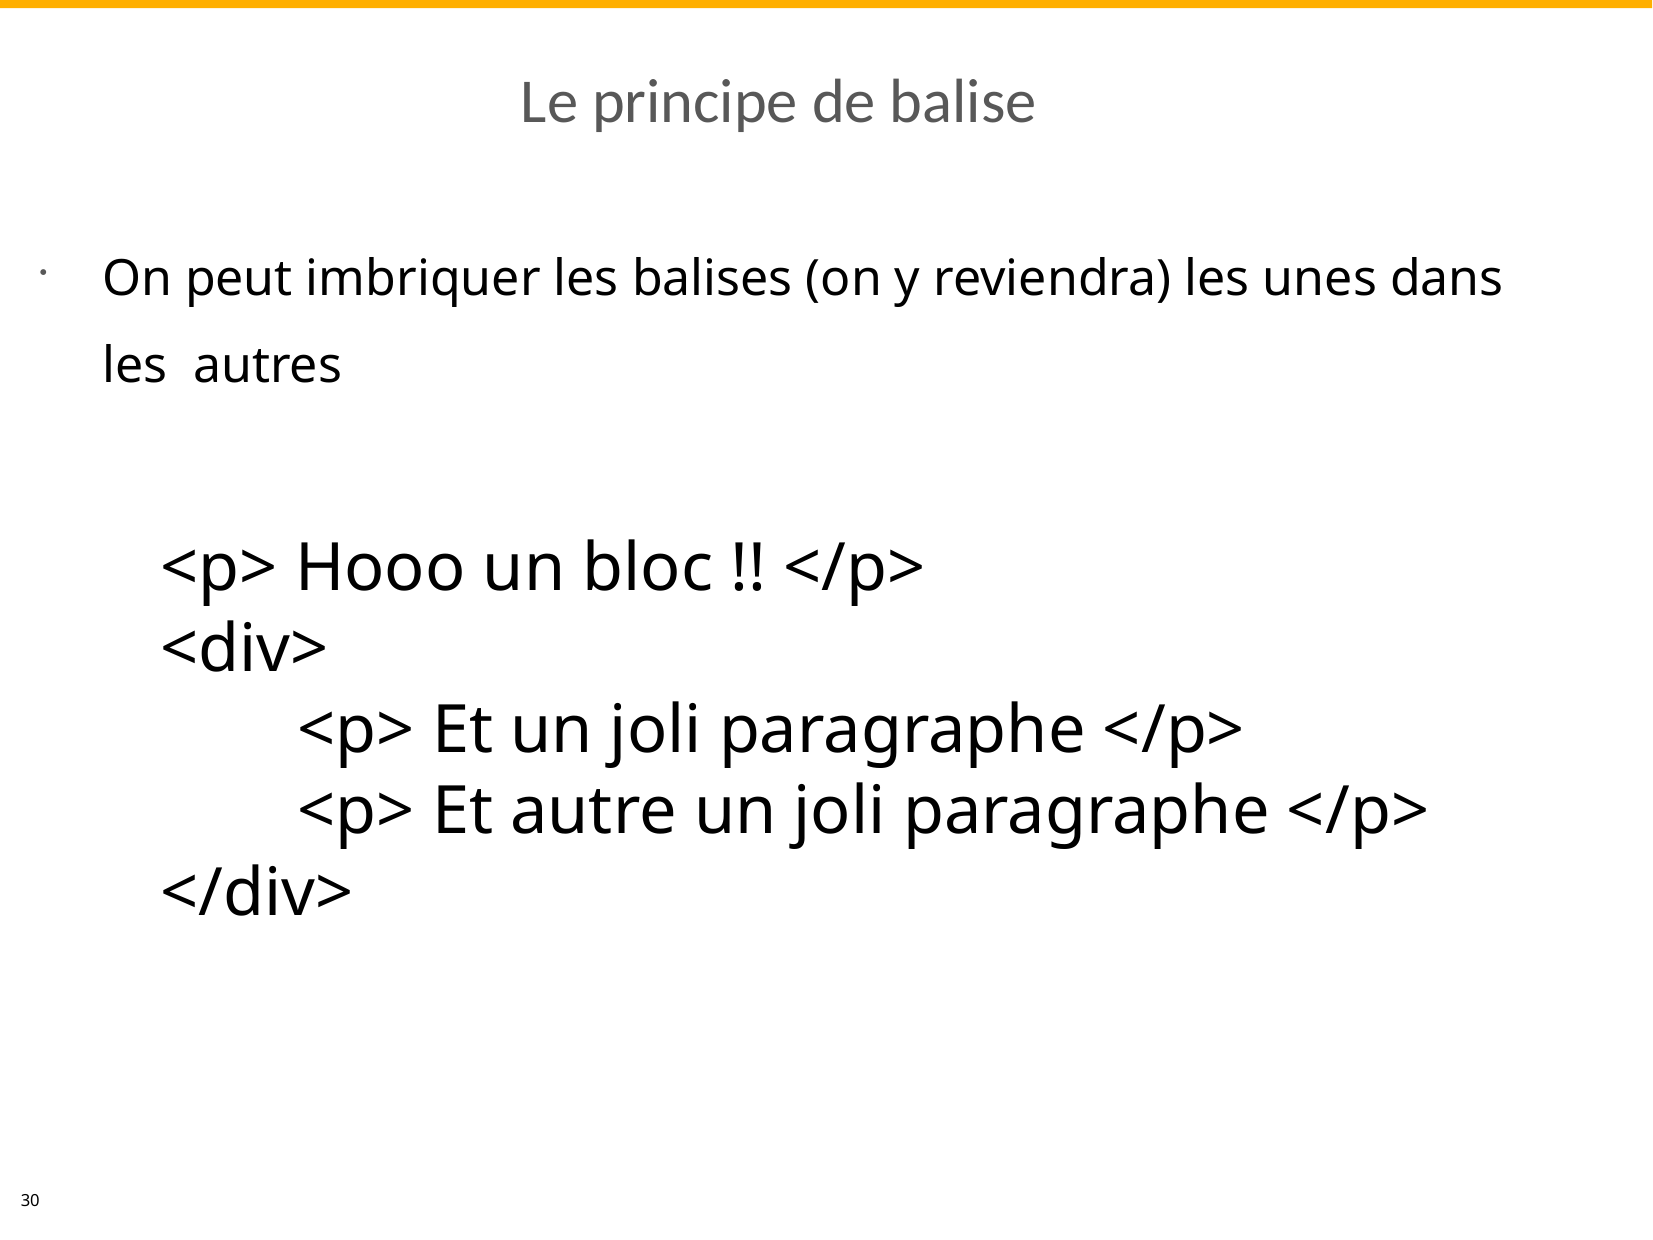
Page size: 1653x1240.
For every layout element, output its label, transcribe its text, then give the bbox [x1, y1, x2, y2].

text_box On peut imbriquer les balises (on y reviendra) les unes dans les autres <p> Hooo un bloc !! </p> <div> <p> Et un joli paragraphe </p> <p> Et autre un joli paragraphe </p> </div> [37, 216, 1516, 929]
title Le principe de balise [518, 58, 1142, 268]
text_box <numéro> [14, 1189, 46, 1213]
